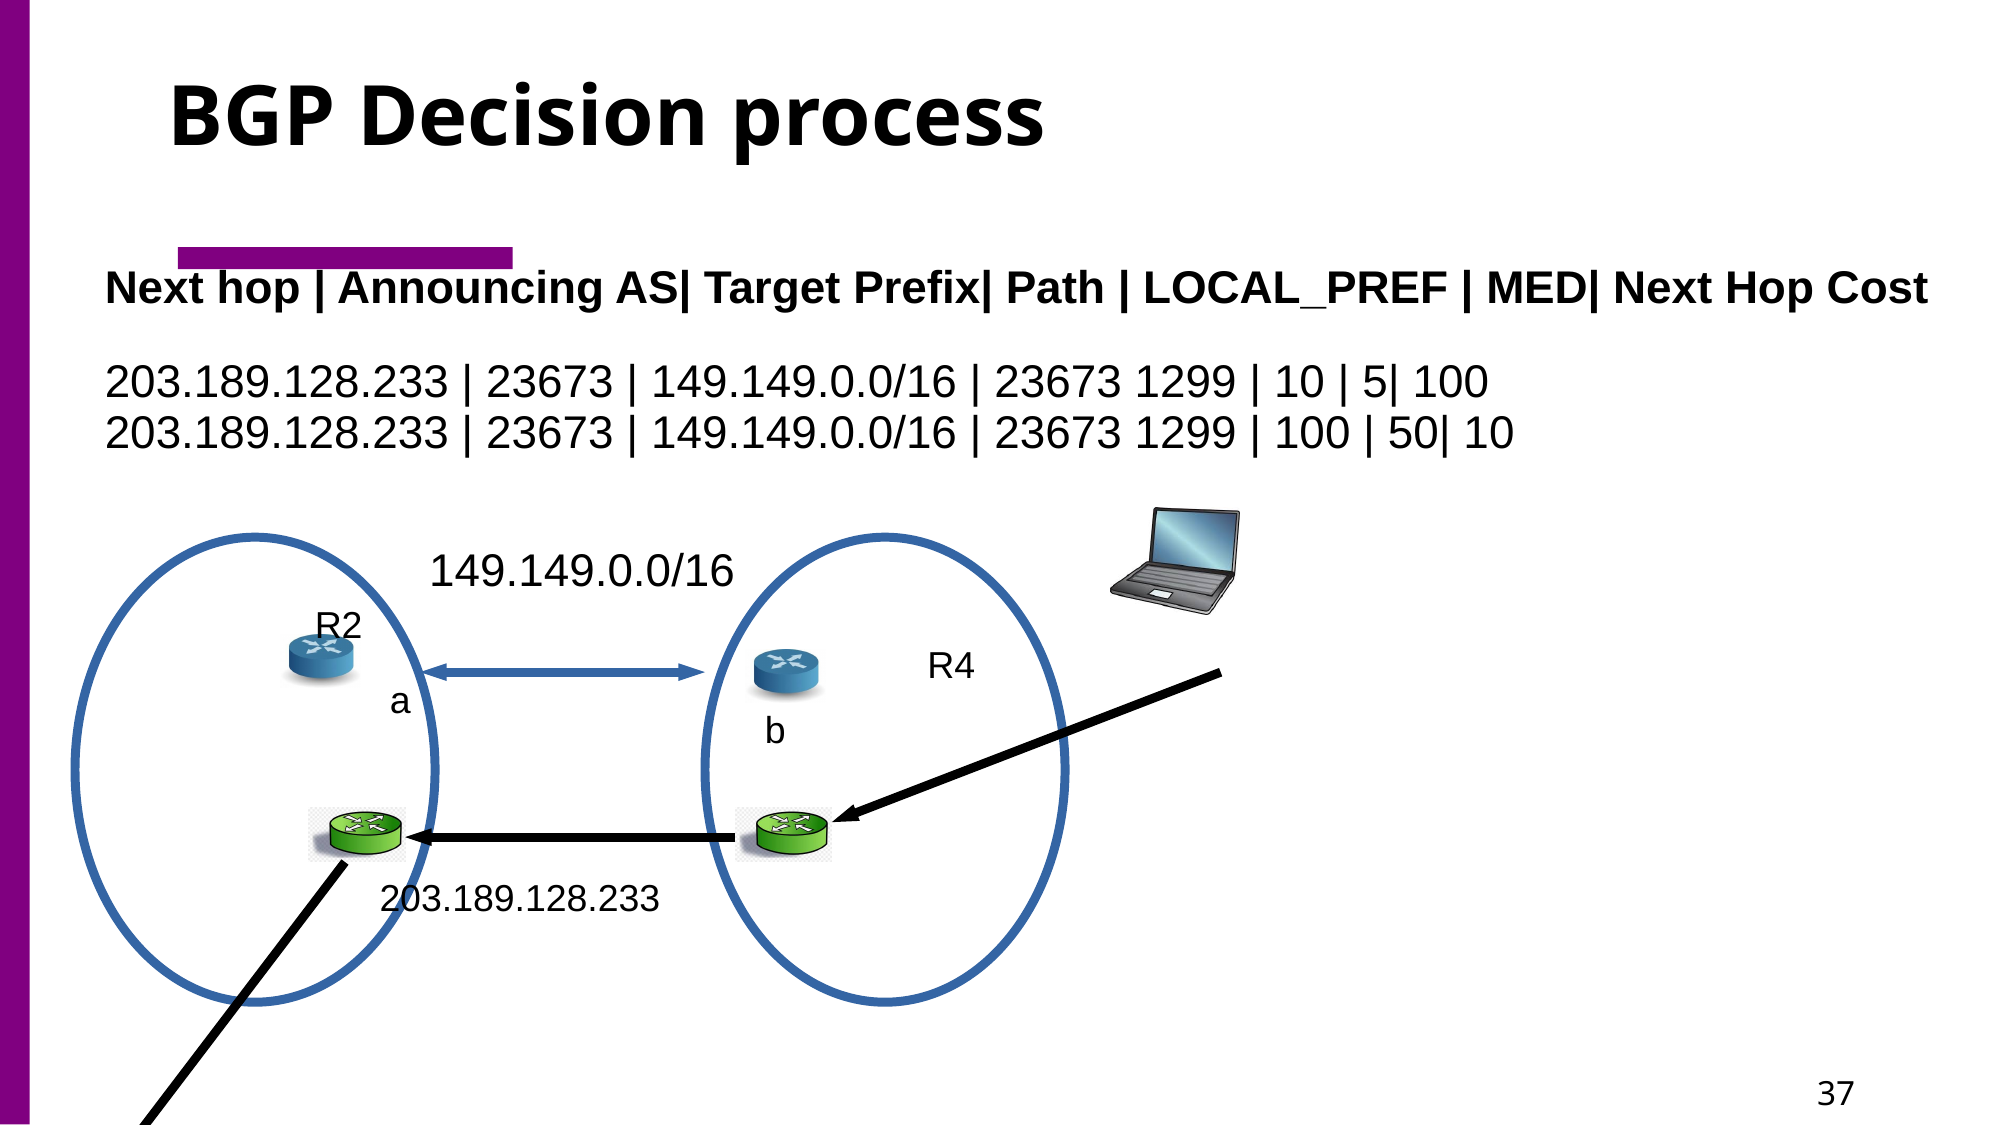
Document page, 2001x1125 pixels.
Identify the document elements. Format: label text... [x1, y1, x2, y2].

text_box b [750, 703, 801, 759]
text_box R4 [912, 637, 991, 695]
text_box R2 [300, 597, 378, 669]
picture [735, 807, 832, 863]
text_box Next hop | Announcing AS| Target Prefix| Path | LOCAL_PREF | MED| Next Hop Cost 203.189.128.233 | 23673 | 149.149.0.0/16 | 23673 1299 | 10 | 5| 100 203.189.128.233 | 23673 | 149.149.0.0/16 | 23673 1299 | 100 | 50| 10 [90, 254, 2000, 517]
text_box 149.149.0.0/16 [414, 537, 751, 604]
title BGP Decision process [116, 39, 1591, 185]
text_box 203.189.128.233 [364, 870, 676, 928]
picture [308, 807, 406, 863]
picture [280, 634, 361, 688]
text_box a [375, 672, 426, 729]
picture [745, 649, 826, 703]
picture [1110, 517, 1240, 616]
